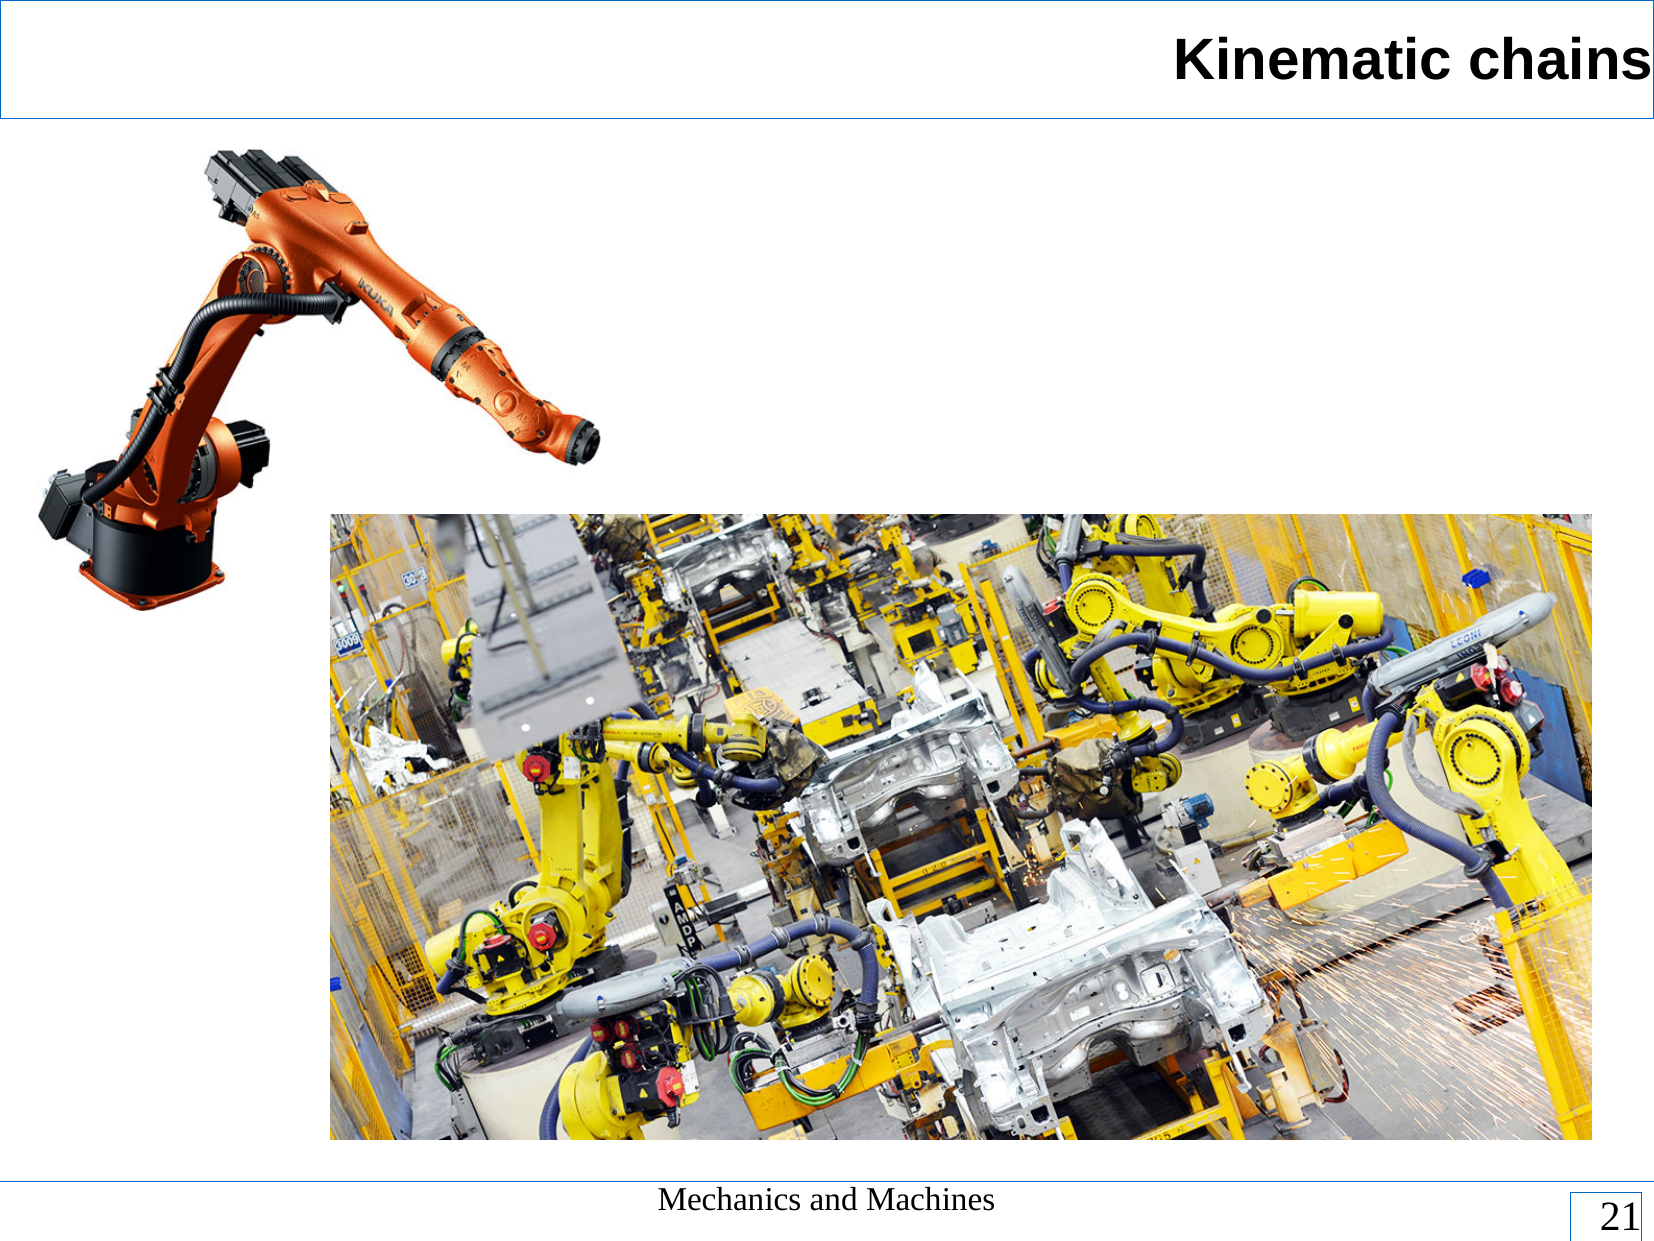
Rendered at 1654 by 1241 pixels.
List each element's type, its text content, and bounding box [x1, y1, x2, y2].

title Kinematic chains [0, 0, 1654, 119]
picture [38, 149, 1592, 1141]
